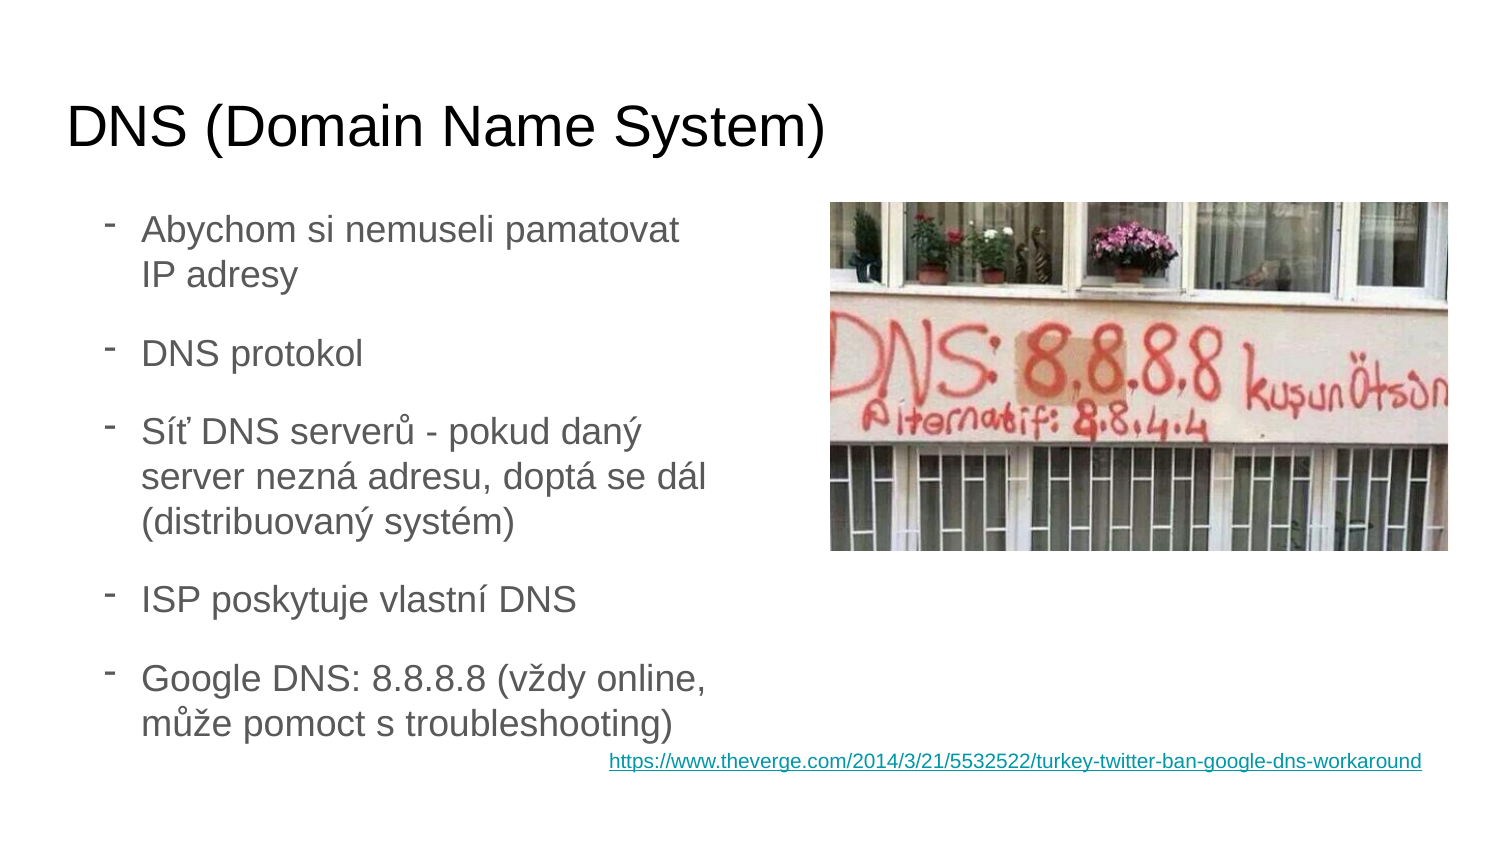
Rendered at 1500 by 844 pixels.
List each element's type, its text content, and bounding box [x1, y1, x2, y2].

picture [830, 202, 1449, 552]
text_box https://www.theverge.com/2014/3/21/5532522/turkey-twitter-ban-google-dns-workaround [594, 732, 1449, 797]
list Abychom si nemuseli pamatovat IP adresy DNS protokol Síť DNS serverů - pokud daný server nezná adresu, doptá se dál (distribuovaný systém) ISP poskytuje vlastní DNS Google DNS: 8.8.8.8 (vždy online, může pomoct s troubleshooting) [51, 190, 734, 750]
title DNS (Domain Name System) [51, 72, 1449, 167]
